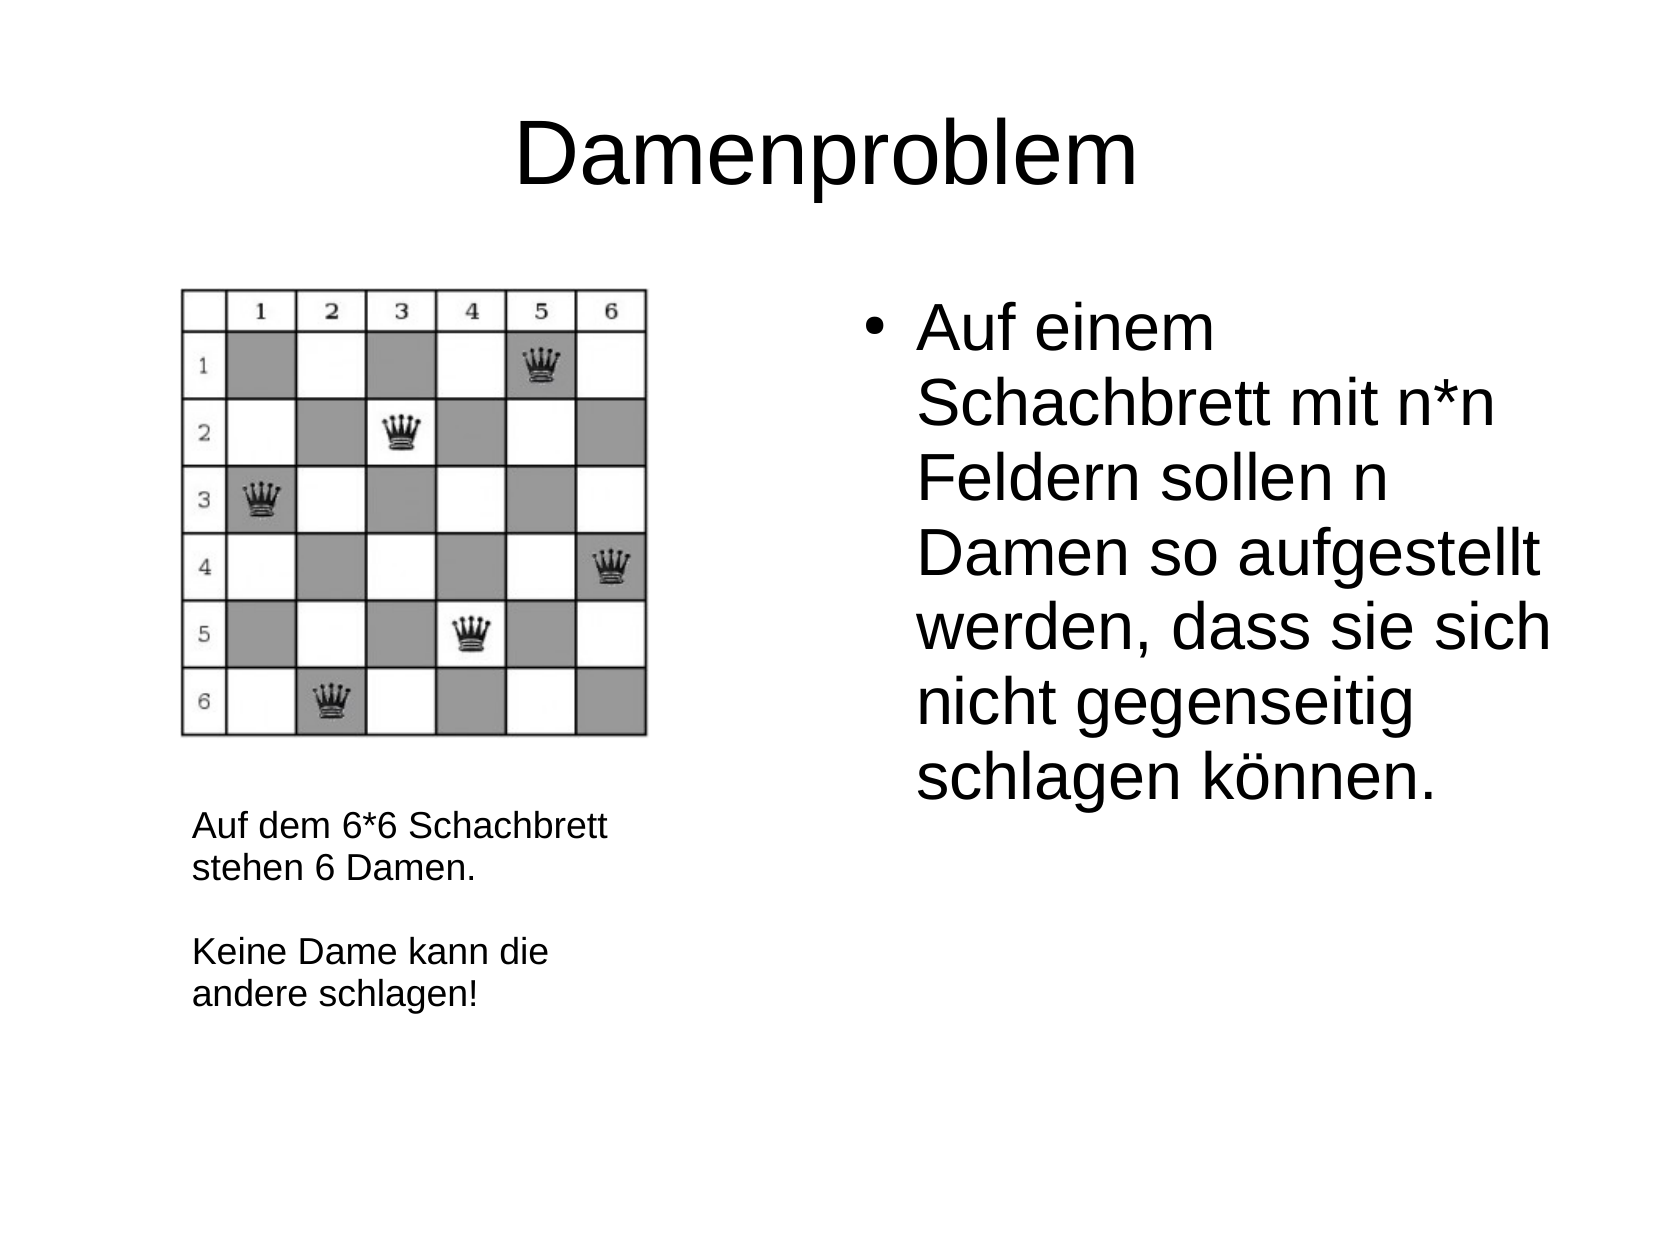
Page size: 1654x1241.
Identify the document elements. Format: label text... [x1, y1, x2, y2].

text_box Auf dem 6*6 Schachbrett stehen 6 Damen. Keine Dame kann die andere schlagen! [177, 797, 650, 1023]
picture [180, 288, 650, 739]
list Auf einem Schachbrett mit n*n Feldern sollen n Damen so aufgestellt werden, dass sie sich nicht gegenseitig schlagen können. [845, 290, 1572, 1094]
title Damenproblem [82, 49, 1571, 257]
